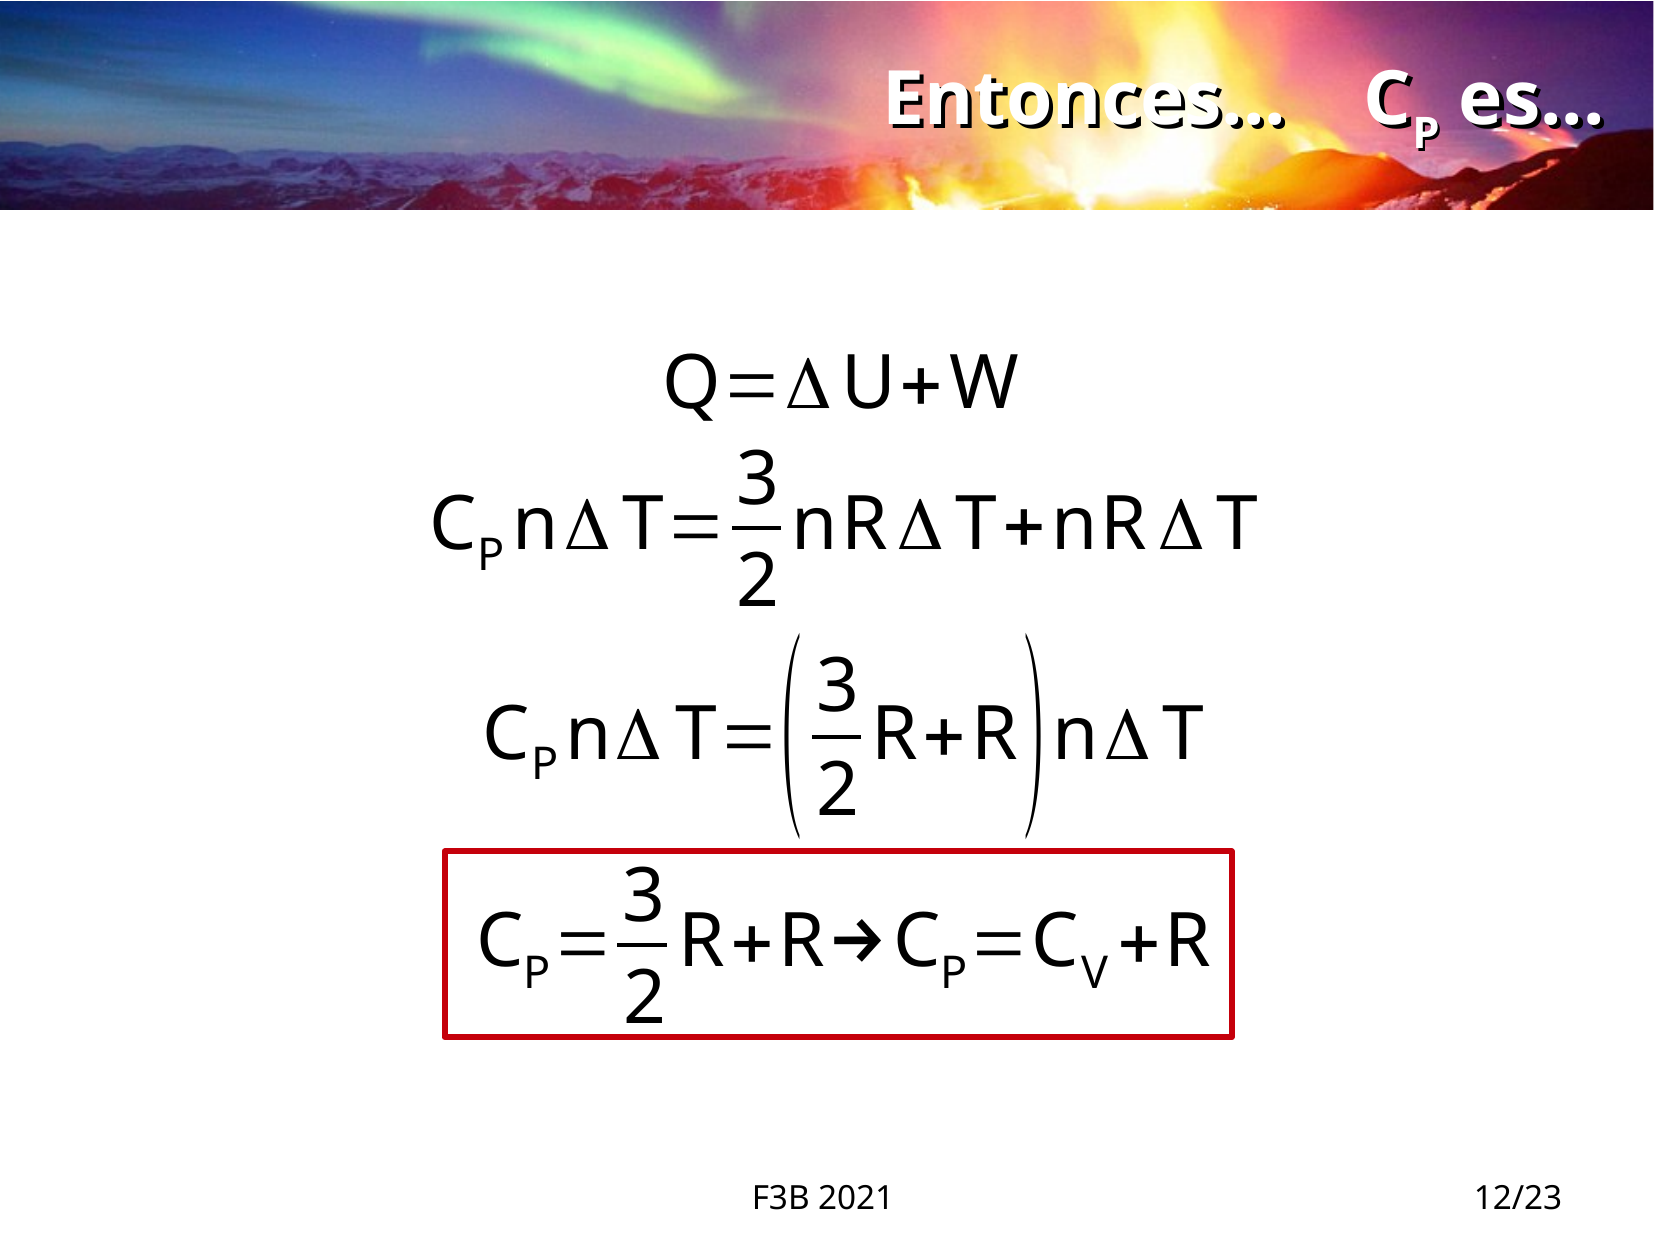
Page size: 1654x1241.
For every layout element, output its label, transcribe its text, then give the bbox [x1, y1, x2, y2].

chart [423, 335, 1265, 1043]
title Entonces... CP es... [45, 15, 1606, 191]
picture [0, 1, 1654, 210]
